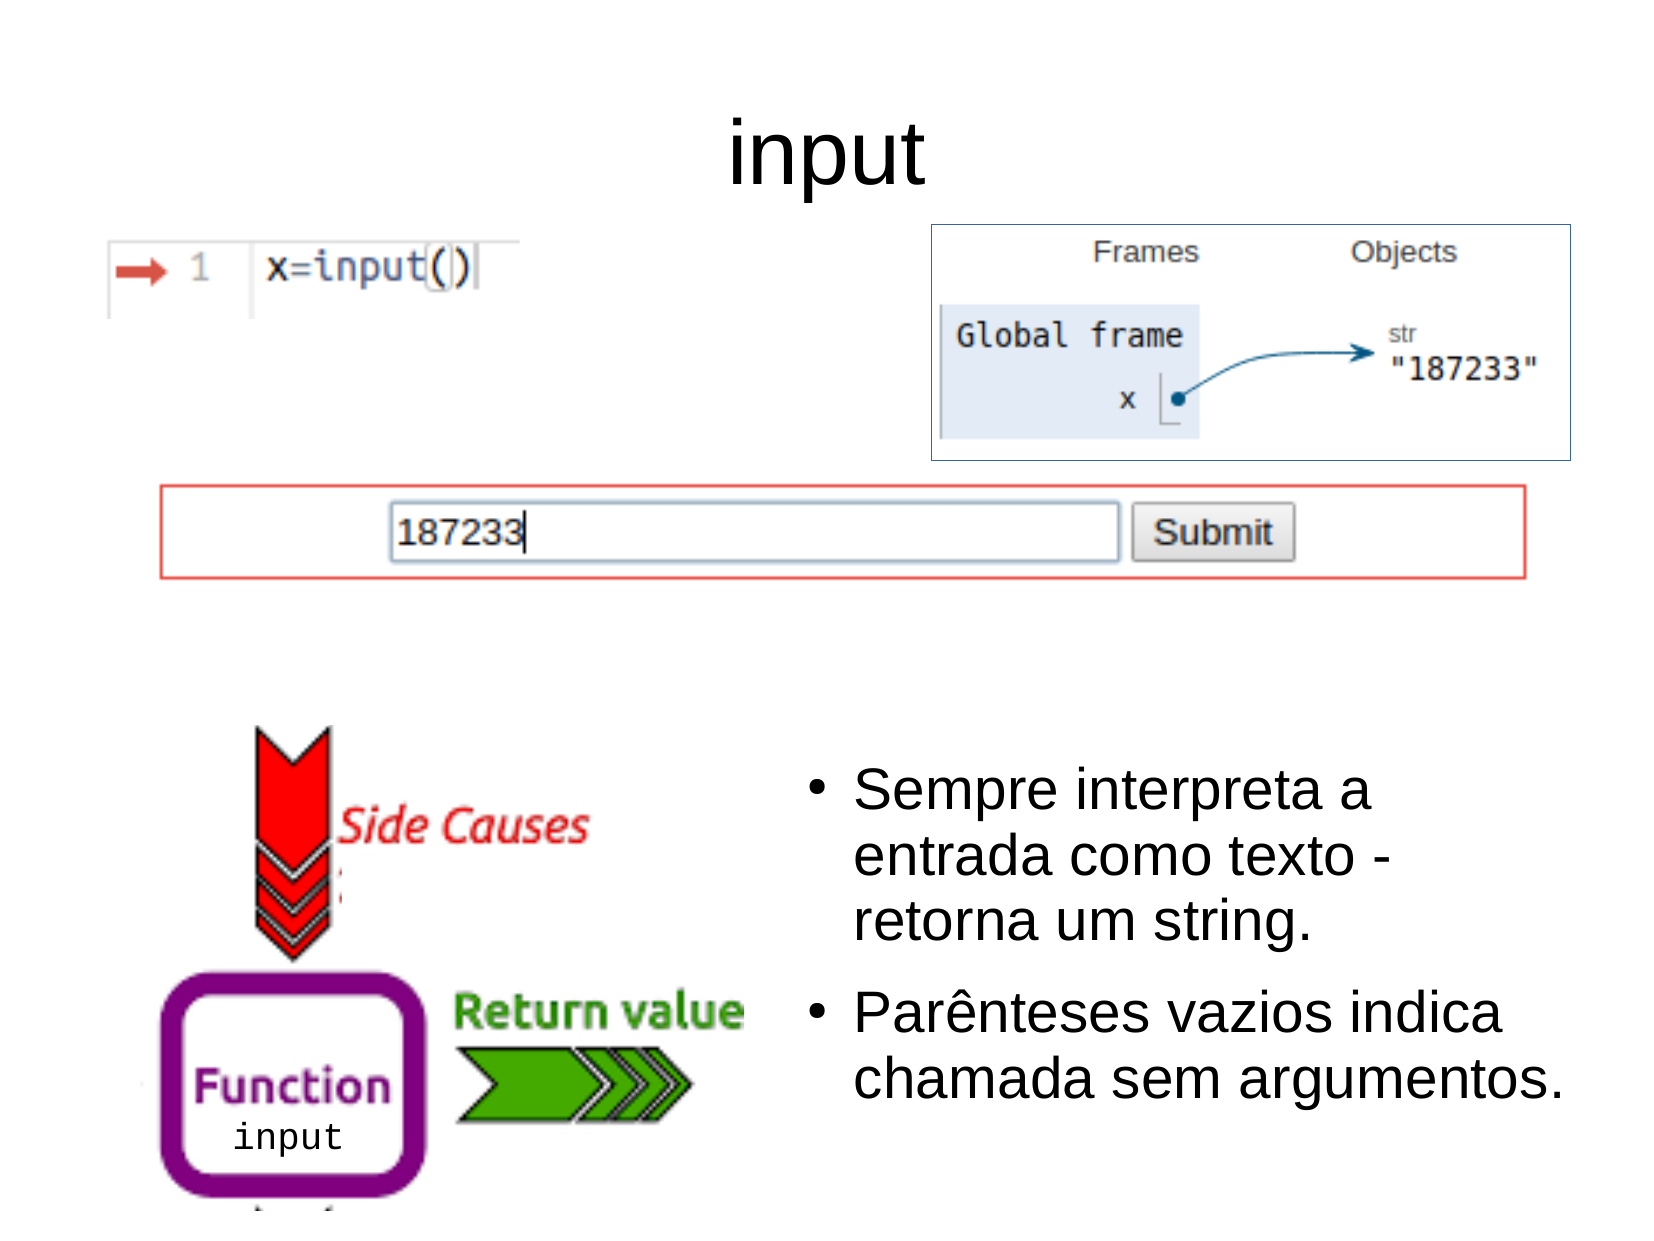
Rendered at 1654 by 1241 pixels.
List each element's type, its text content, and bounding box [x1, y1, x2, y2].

title input [82, 49, 1571, 257]
picture [931, 224, 1571, 461]
picture [129, 477, 1585, 615]
picture [140, 725, 745, 1241]
picture [94, 224, 520, 319]
list Sempre interpreta a entrada como texto - retorna um string. Parênteses vazios indica chamada sem argumentos. [791, 755, 1571, 1169]
